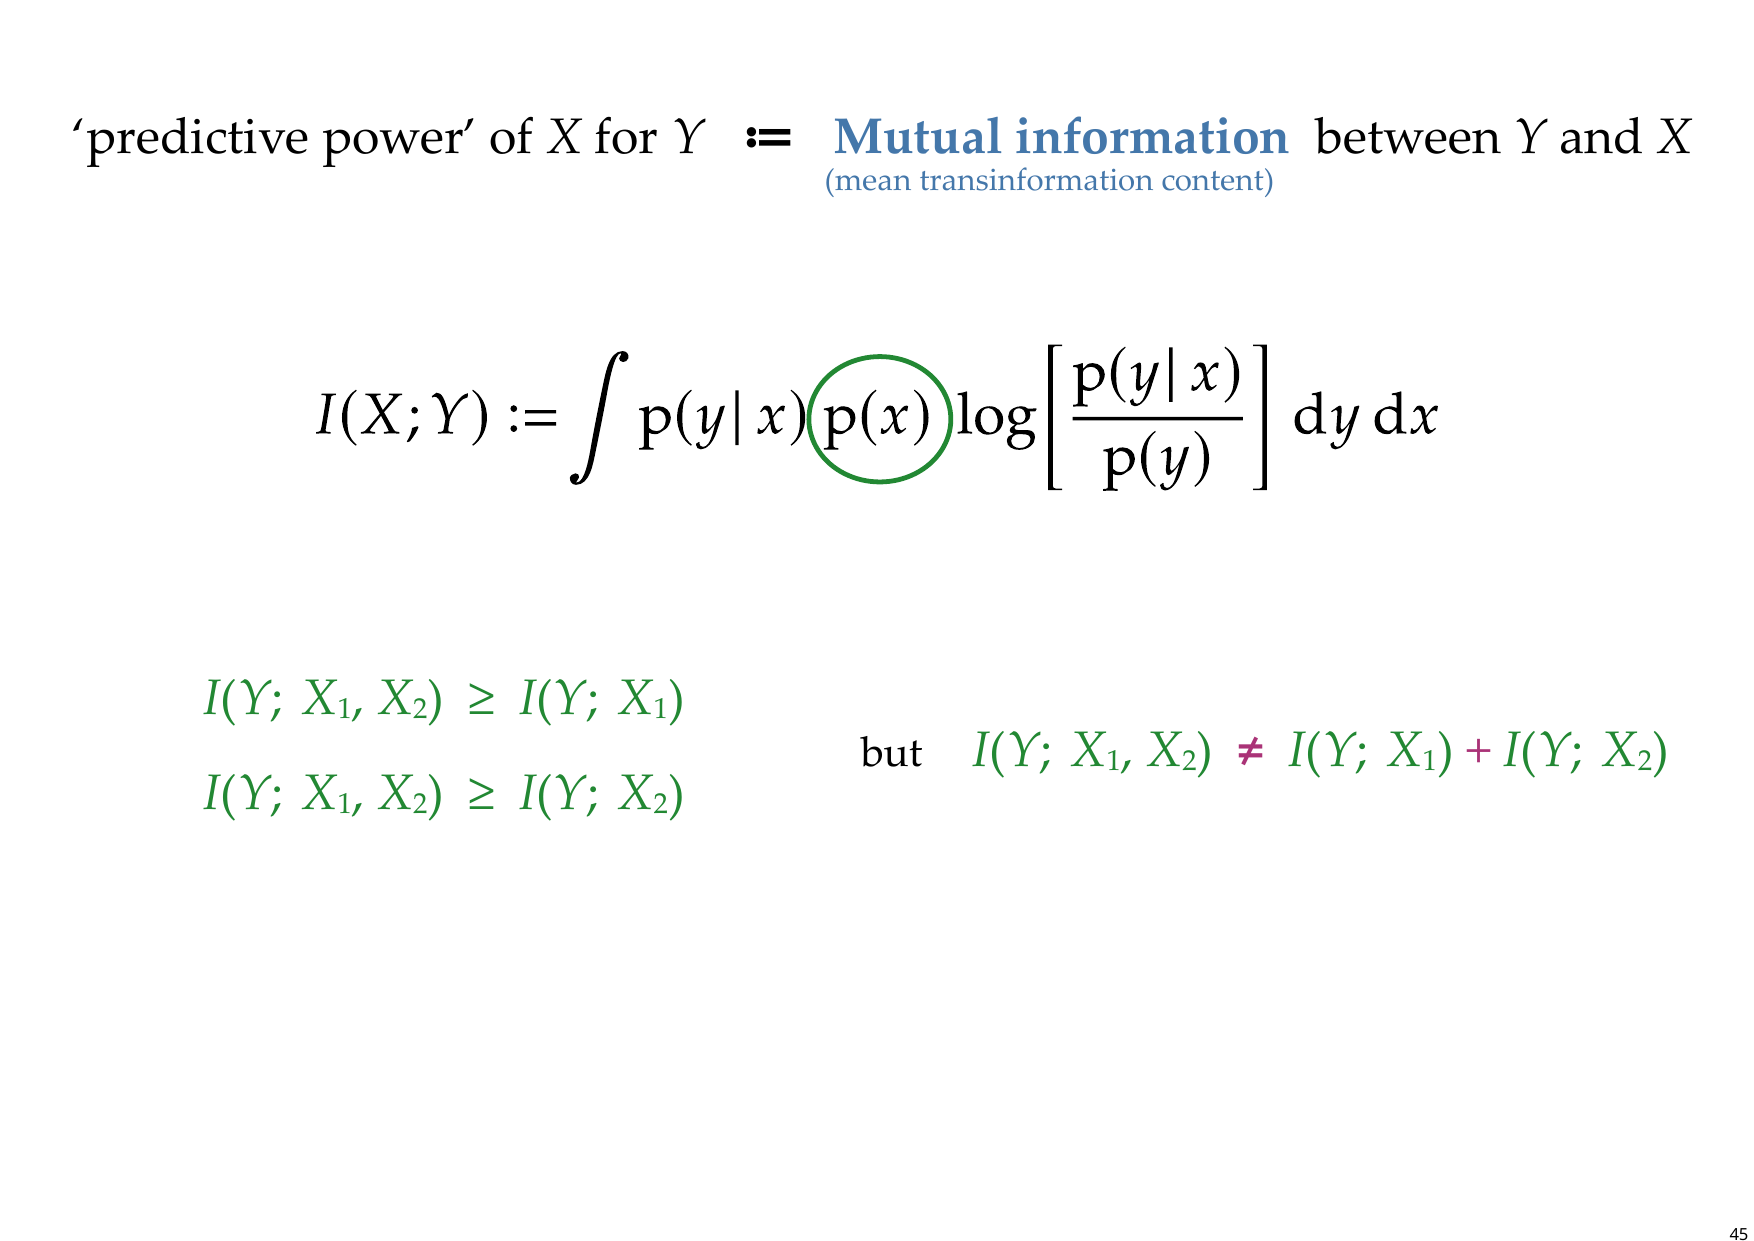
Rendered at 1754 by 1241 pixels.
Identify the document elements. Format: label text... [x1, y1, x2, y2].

text_box I(Y; X1, X2) ≥ I(Y; X1) [188, 670, 725, 737]
text_box [316, 344, 1438, 491]
text_box I(Y; X1, X2) ≥ I(Y; X2) [188, 765, 725, 831]
text_box but I(Y; X1, X2) ≠ I(Y; X1) + I(Y; X2) [846, 722, 1715, 789]
text_box ‘predictive power’ of X for Y ≔ Mutual information between Y and X (mean transinformation content) [57, 109, 1698, 209]
